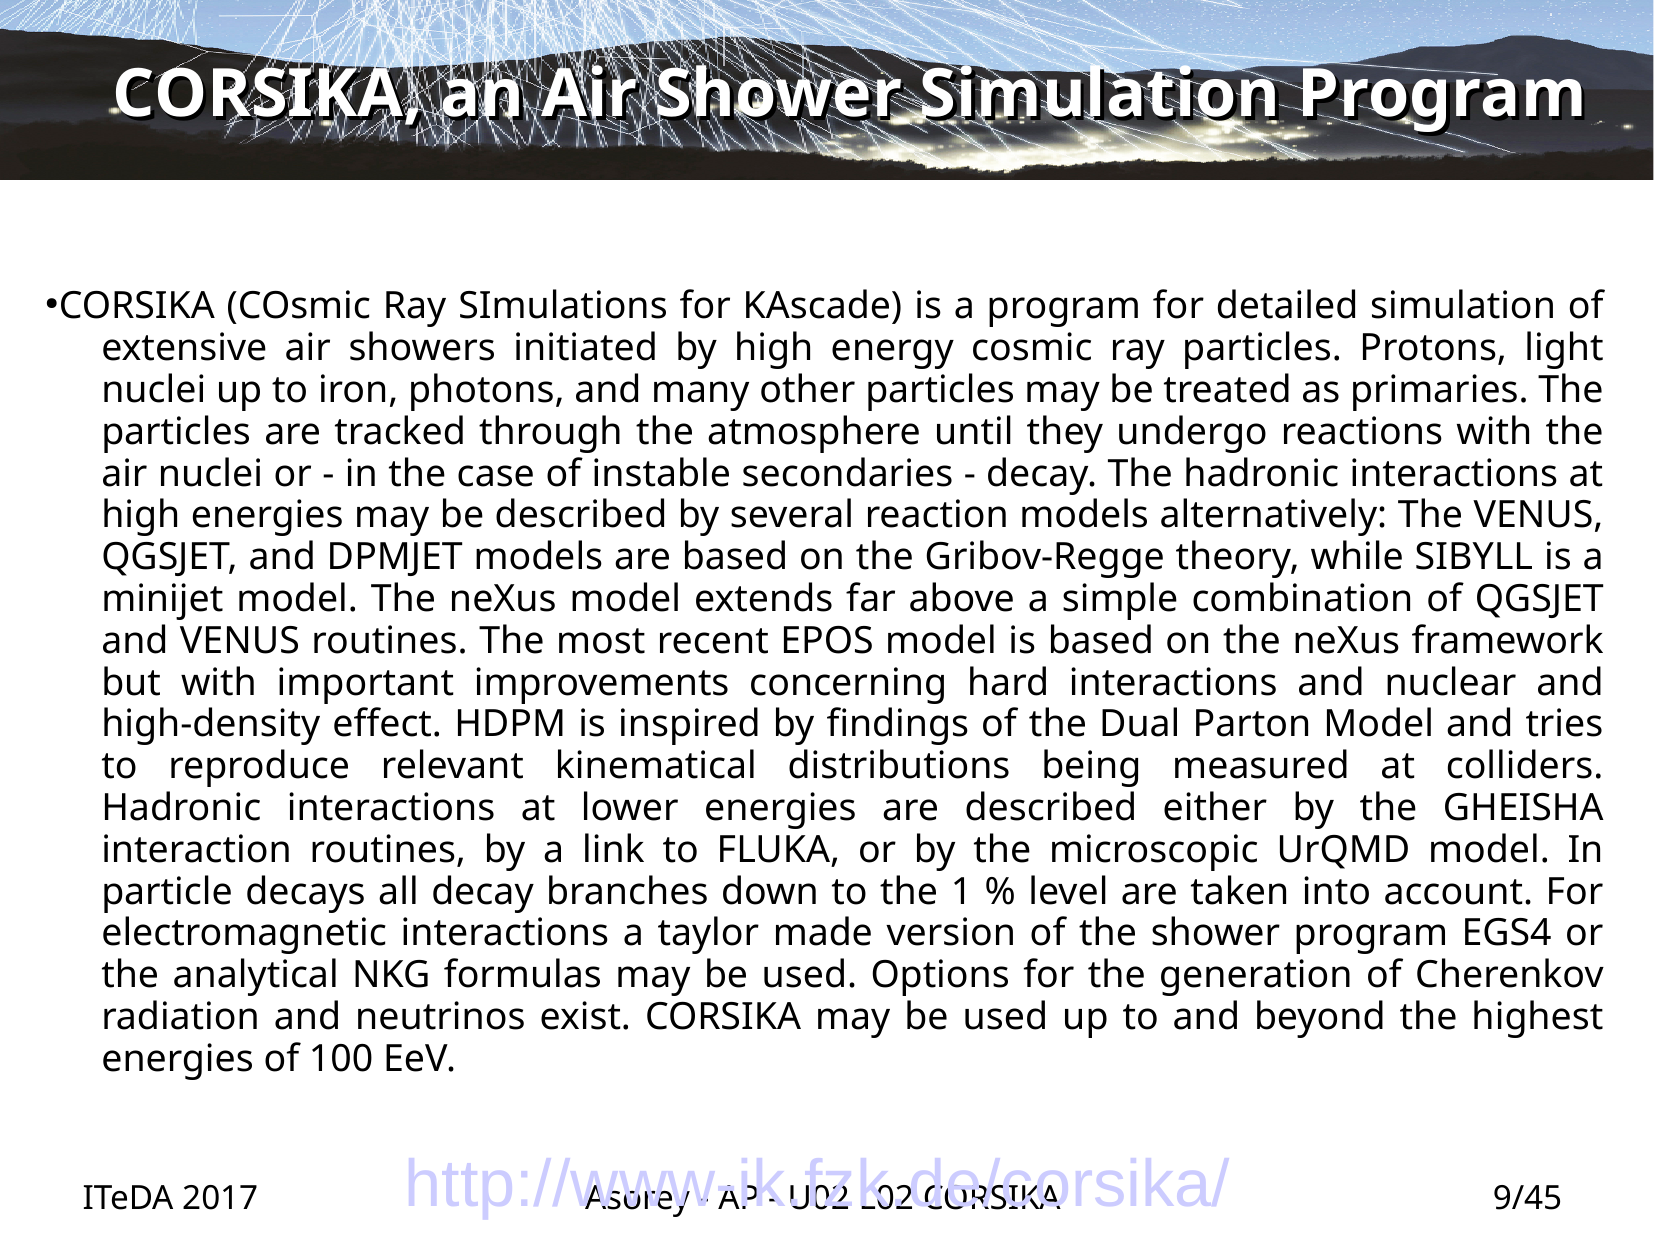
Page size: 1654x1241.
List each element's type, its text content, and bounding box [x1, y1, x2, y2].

picture [0, 0, 1654, 180]
subtitle CORSIKA (COsmic Ray SImulations for KAscade) is a program for detailed simulation of extensive air showers initiated by high energy cosmic ray particles. Protons, light nuclei up to iron, photons, and many other particles may be treated as primaries. The particles are tracked through the atmosphere until they undergo reactions with the air nuclei or - in the case of instable secondaries - decay. The hadronic interactions at high energies may be described by several reaction models alternatively: The VENUS, QGSJET, and DPMJET models are based on the Gribov-Regge theory, while SIBYLL is a minijet model. The neXus model extends far above a simple combination of QGSJET and VENUS routines. The most recent EPOS model is based on the neXus framework but with important improvements concerning hard interactions and nuclear and high-density effect. HDPM is inspired by findings of the Dual Parton Model and tries to reproduce relevant kinematical distributions being measured at colliders. Hadronic interactions at lower energies are described either by the GHEISHA interaction routines, by a link to FLUKA, or by the microscopic UrQMD model. In particle decays all decay branches down to the 1 % level are taken into account. For electromagnetic interactions a taylor made version of the shower program EGS4 or the analytical NKG formulas may be used. Options for the generation of Cherenkov radiation and neutrinos exist. CORSIKA may be used up to and beyond the highest energies of 100 EeV. [45, 210, 1606, 1156]
text_box http://www-ik.fzk.de/corsika/ [390, 1140, 1245, 1230]
title CORSIKA, an Air Shower Simulation Program [45, 15, 1606, 166]
